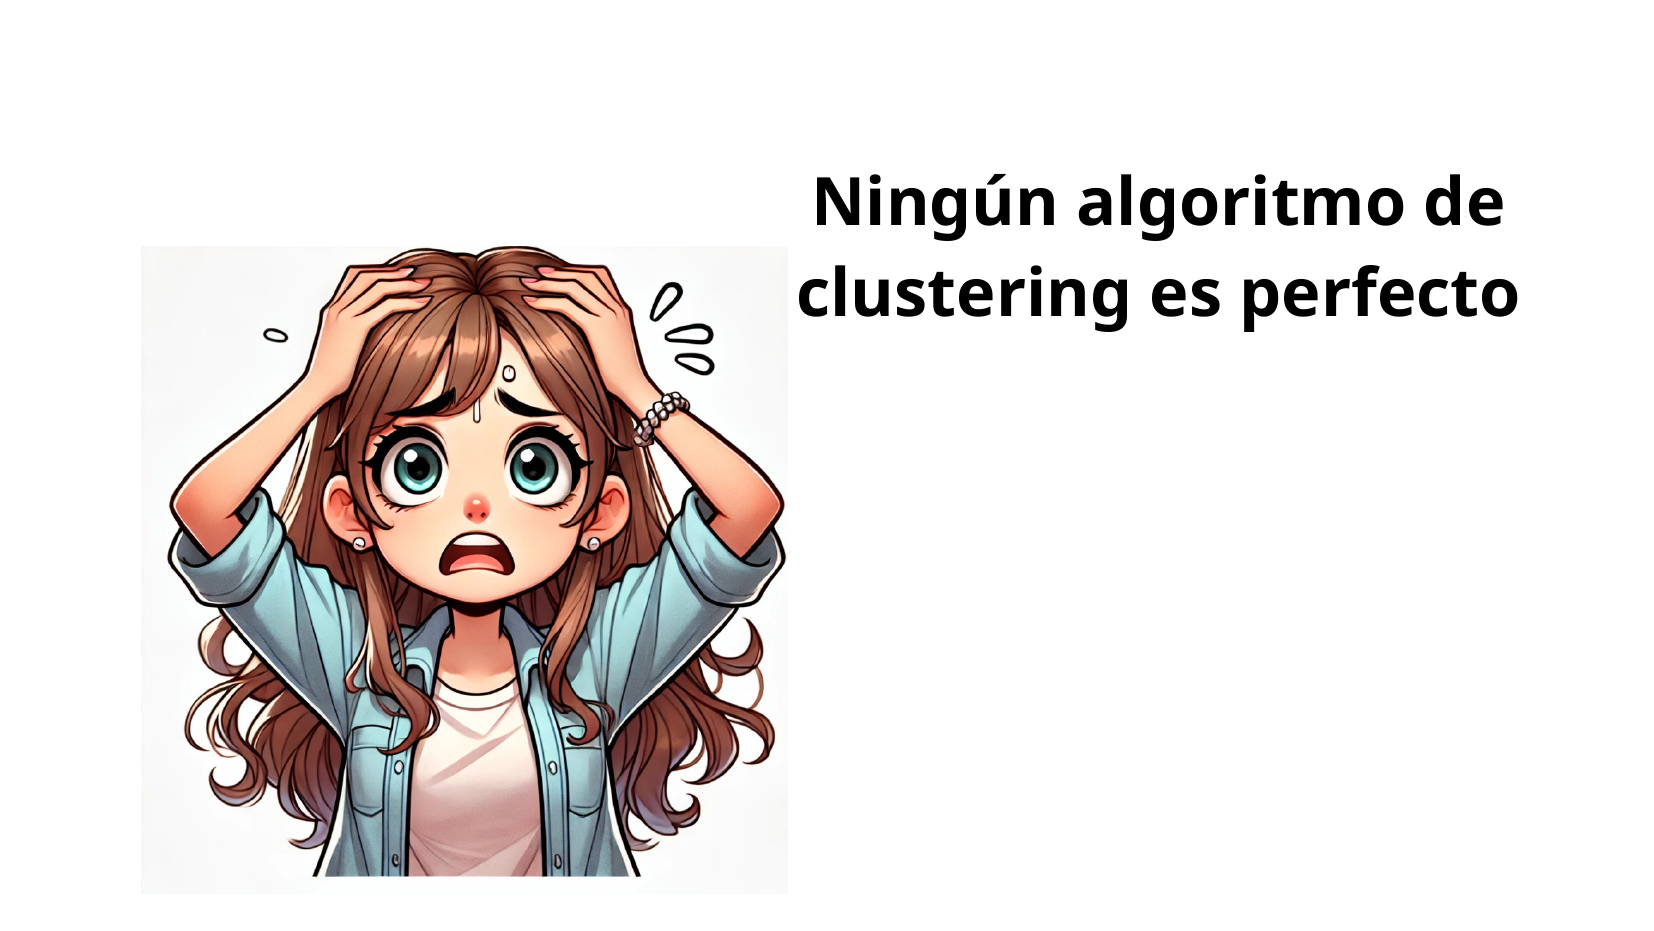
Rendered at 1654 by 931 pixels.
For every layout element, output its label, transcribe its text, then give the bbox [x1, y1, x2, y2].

text_box Ningún algoritmo de clustering es perfecto [736, 146, 1582, 365]
picture [141, 246, 788, 894]
